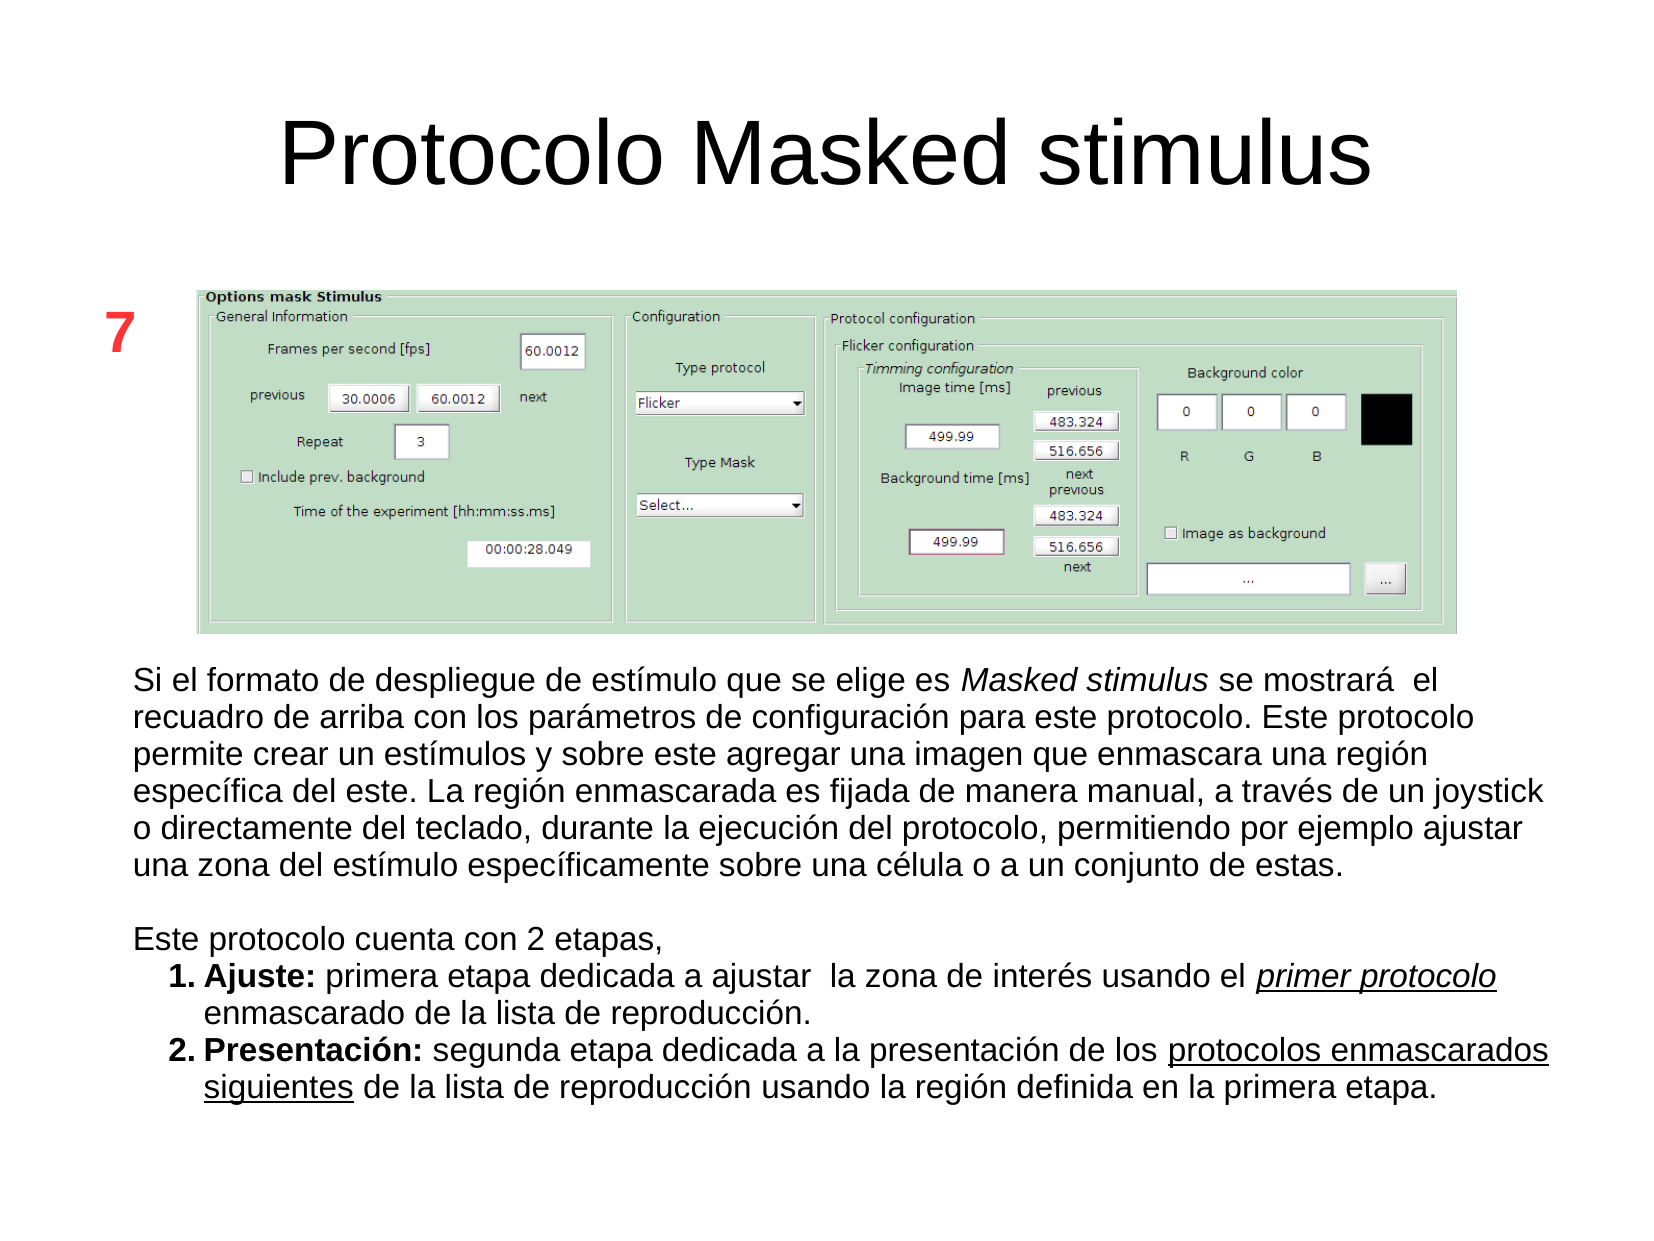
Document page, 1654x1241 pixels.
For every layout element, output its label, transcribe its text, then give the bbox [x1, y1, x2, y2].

text_box Si el formato de despliegue de estímulo que se elige es Masked stimulus se mostrará el recuadro de arriba con los parámetros de configuración para este protocolo. Este protocolo permite crear un estímulos y sobre este agregar una imagen que enmascara una región específica del este. La región enmascarada es fijada de manera manual, a través de un joystick o directamente del teclado, durante la ejecución del protocolo, permitiendo por ejemplo ajustar una zona del estímulo específicamente sobre una célula o a un conjunto de estas. Este protocolo cuenta con 2 etapas, Ajuste: primera etapa dedicada a ajustar la zona de interés usando el primer protocolo enmascarado de la lista de reproducción. Presentación: segunda etapa dedicada a la presentación de los protocolos enmascarados siguientes de la lista de reproducción usando la región definida en la primera etapa. [82, 654, 1576, 1157]
title Protocolo Masked stimulus [82, 49, 1571, 257]
text_box 7 [90, 292, 151, 373]
picture [196, 290, 1457, 634]
